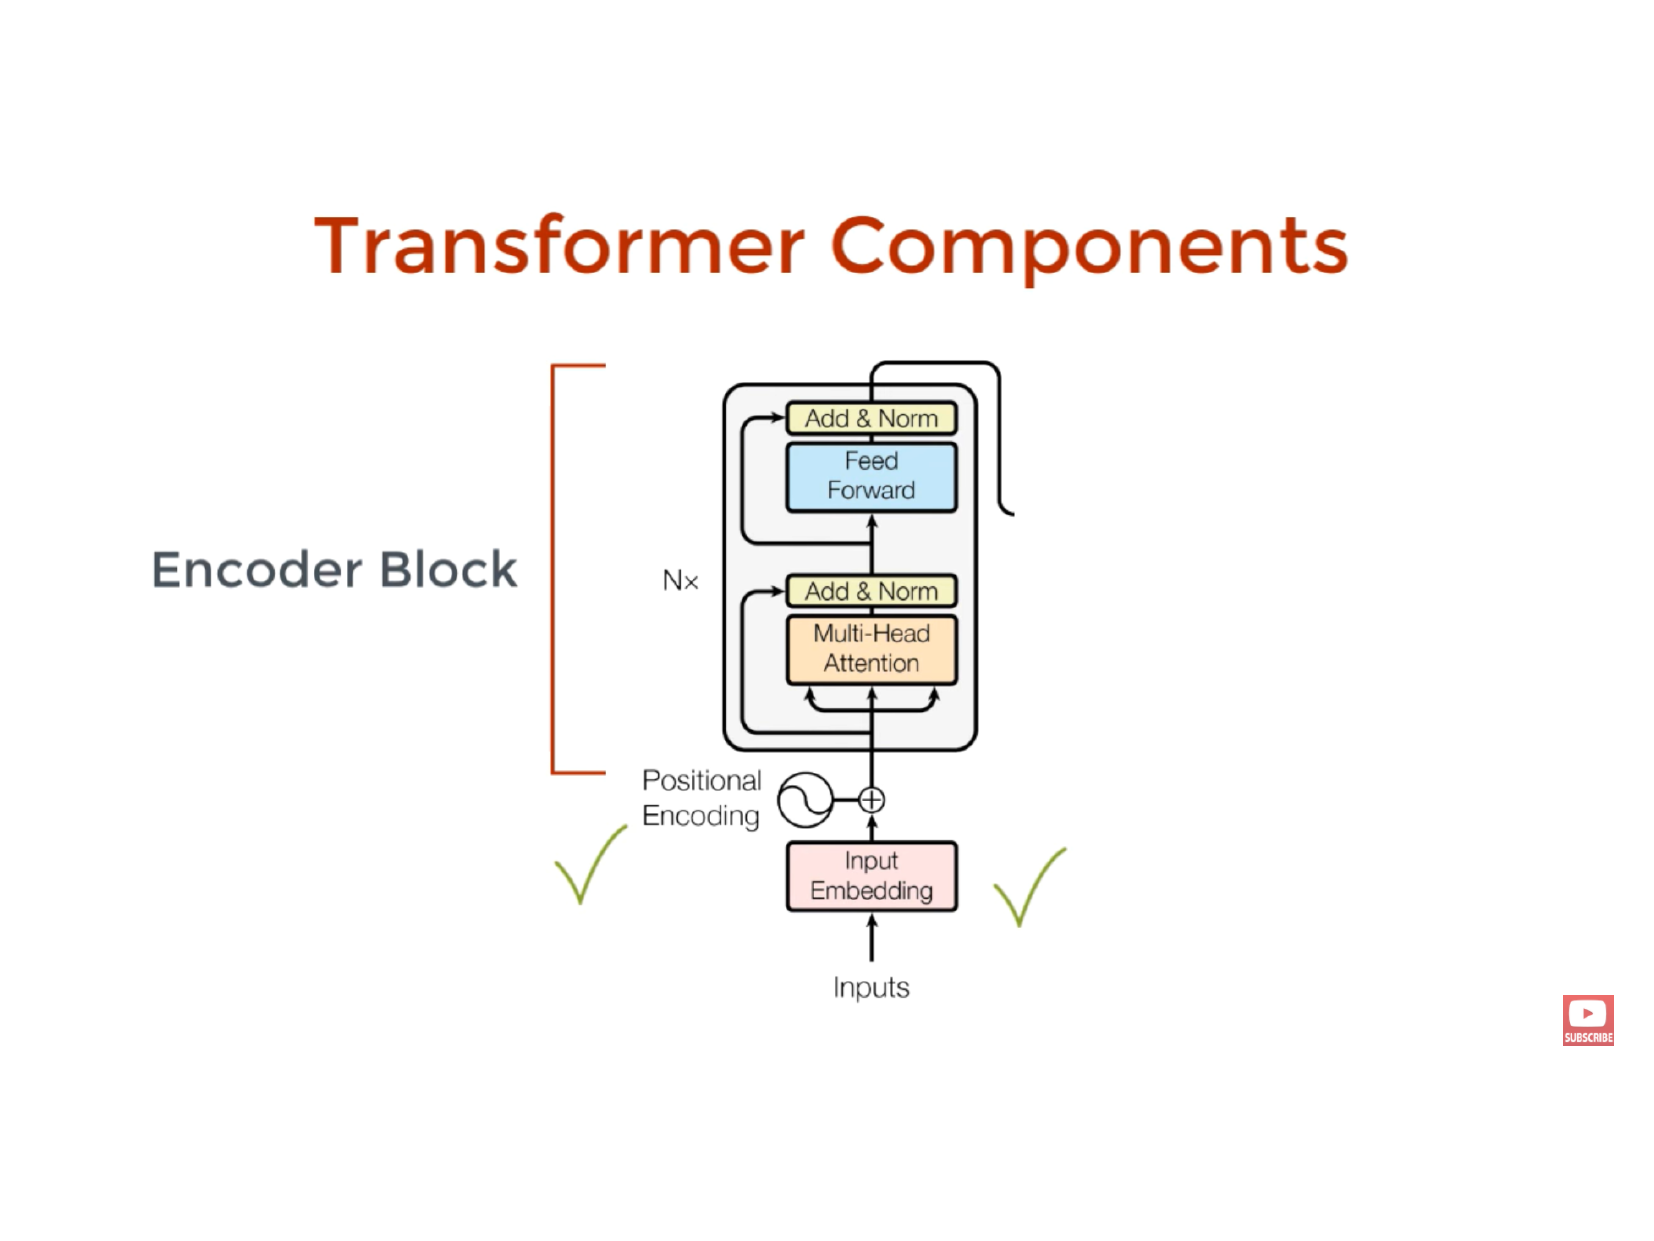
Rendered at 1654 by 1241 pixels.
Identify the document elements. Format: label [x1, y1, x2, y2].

picture [18, 162, 1642, 1076]
